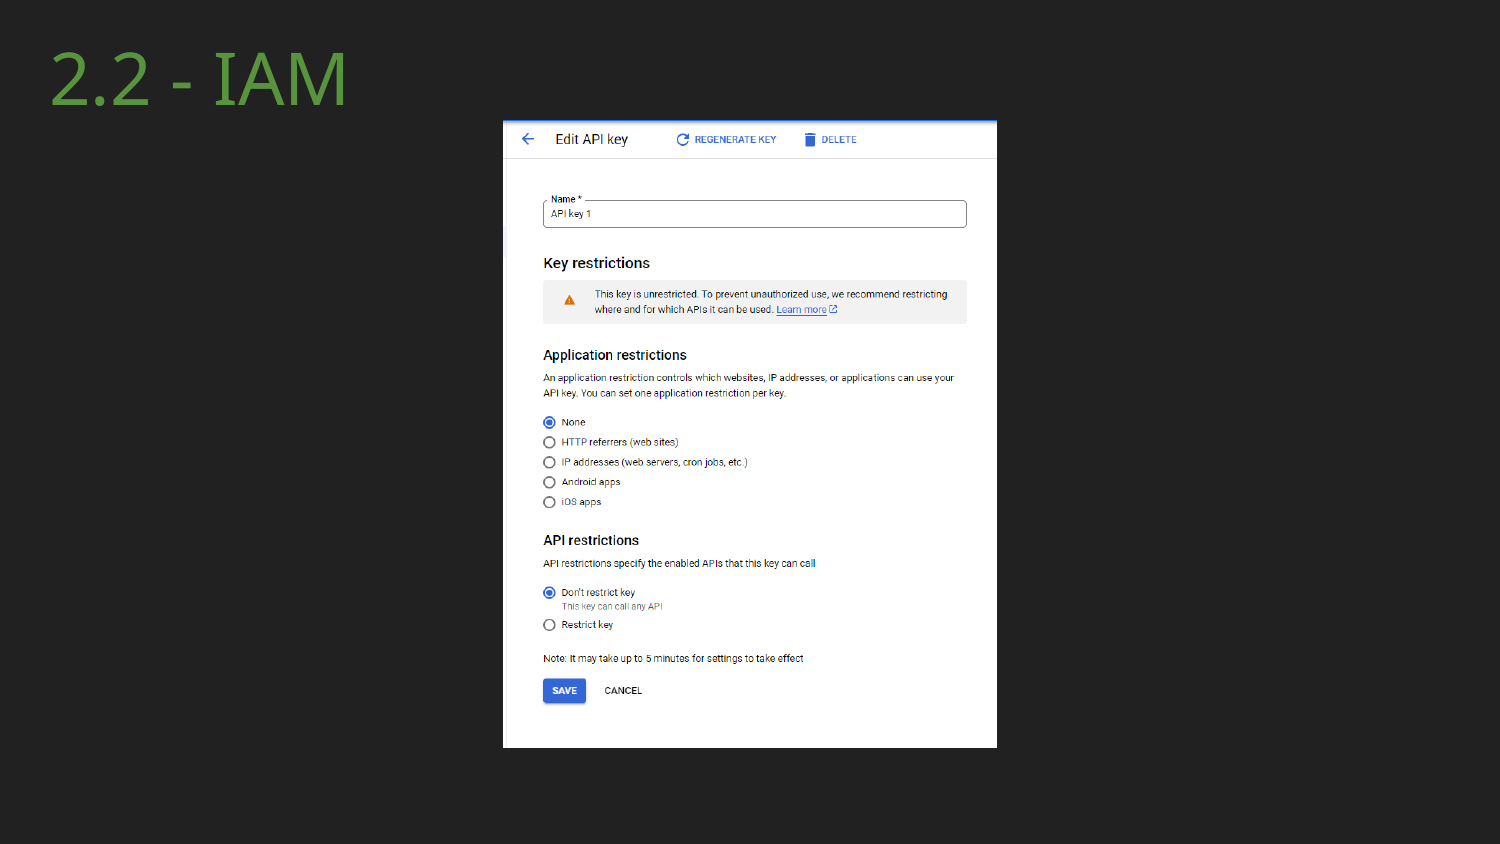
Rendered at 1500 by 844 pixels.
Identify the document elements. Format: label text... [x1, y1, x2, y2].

picture [503, 120, 997, 748]
title 2.2 - IAM [34, 17, 1432, 168]
